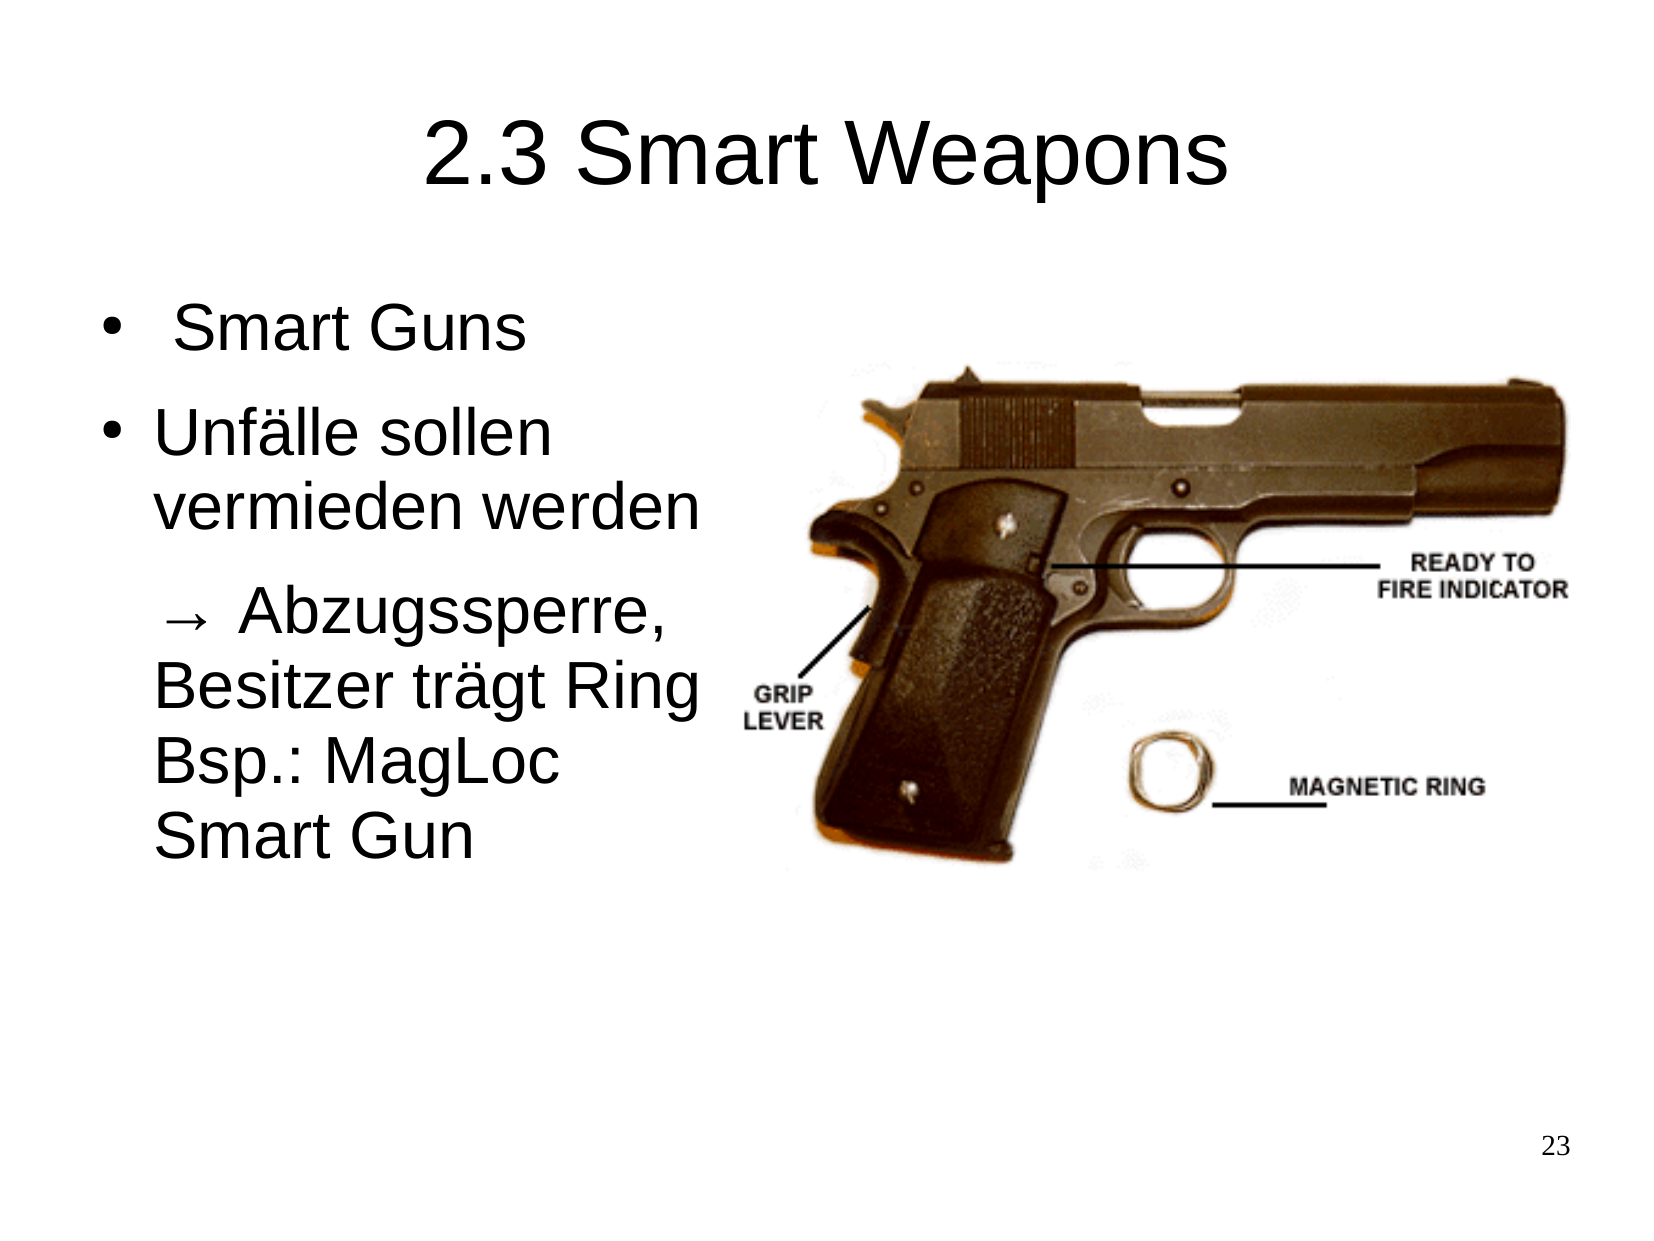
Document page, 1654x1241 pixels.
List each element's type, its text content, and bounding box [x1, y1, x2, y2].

title 2.3 Smart Weapons [82, 49, 1571, 257]
list Smart Guns Unfälle sollen vermieden werden → Abzugssperre, Besitzer trägt Ring Bsp.: MagLoc Smart Gun [82, 290, 739, 1109]
picture [738, 360, 1571, 875]
